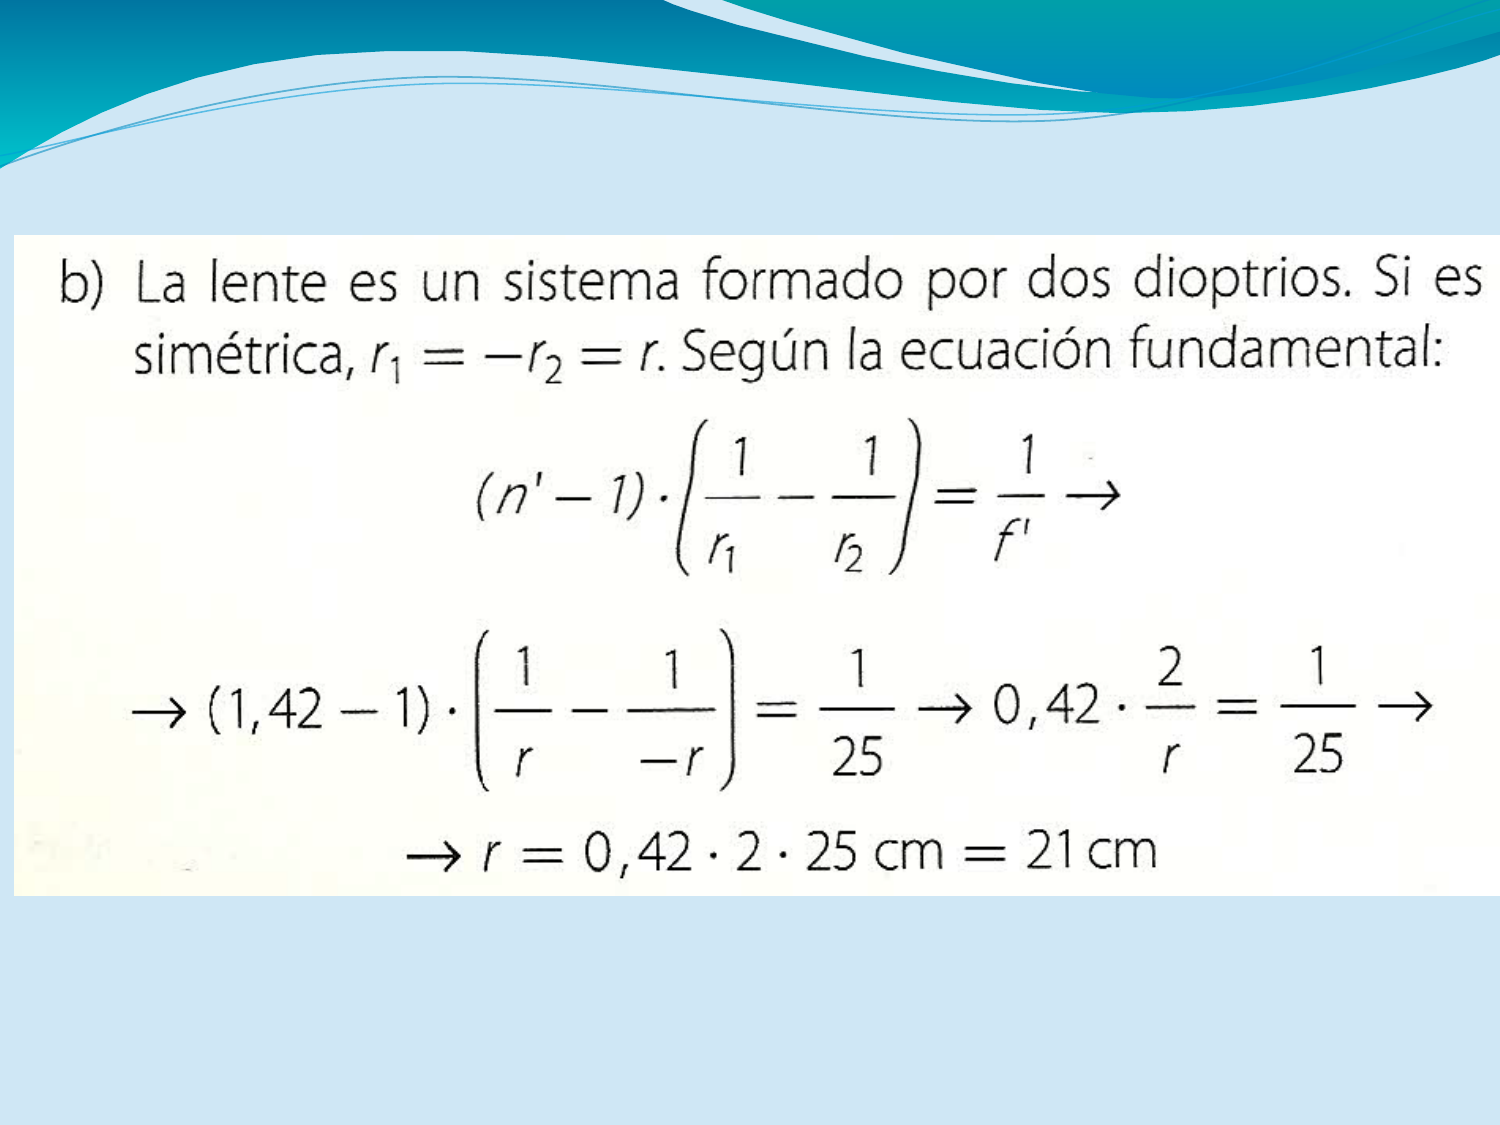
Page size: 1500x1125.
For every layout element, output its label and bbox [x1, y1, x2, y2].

picture [14, 235, 1500, 896]
